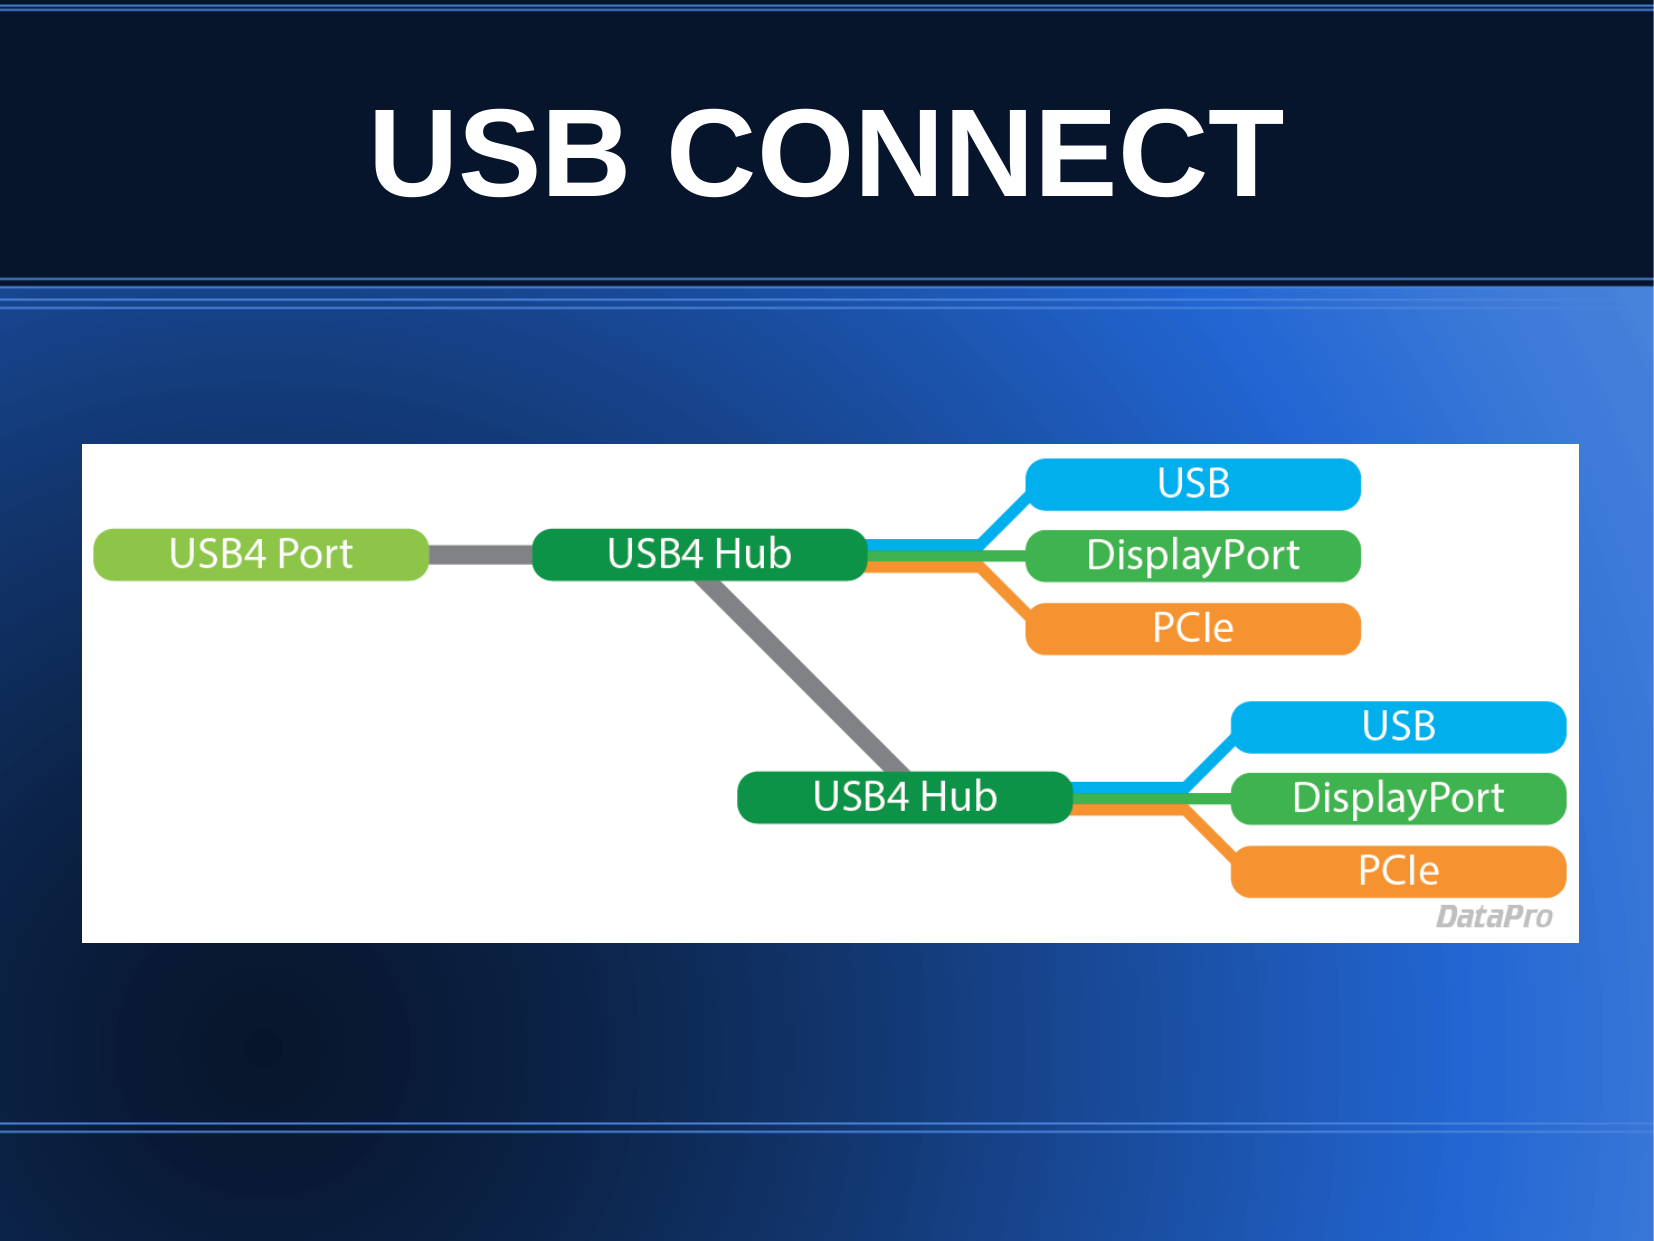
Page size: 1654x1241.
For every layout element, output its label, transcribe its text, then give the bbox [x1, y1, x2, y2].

title USB CONNECT [82, 49, 1571, 257]
picture [0, 0, 1654, 1241]
